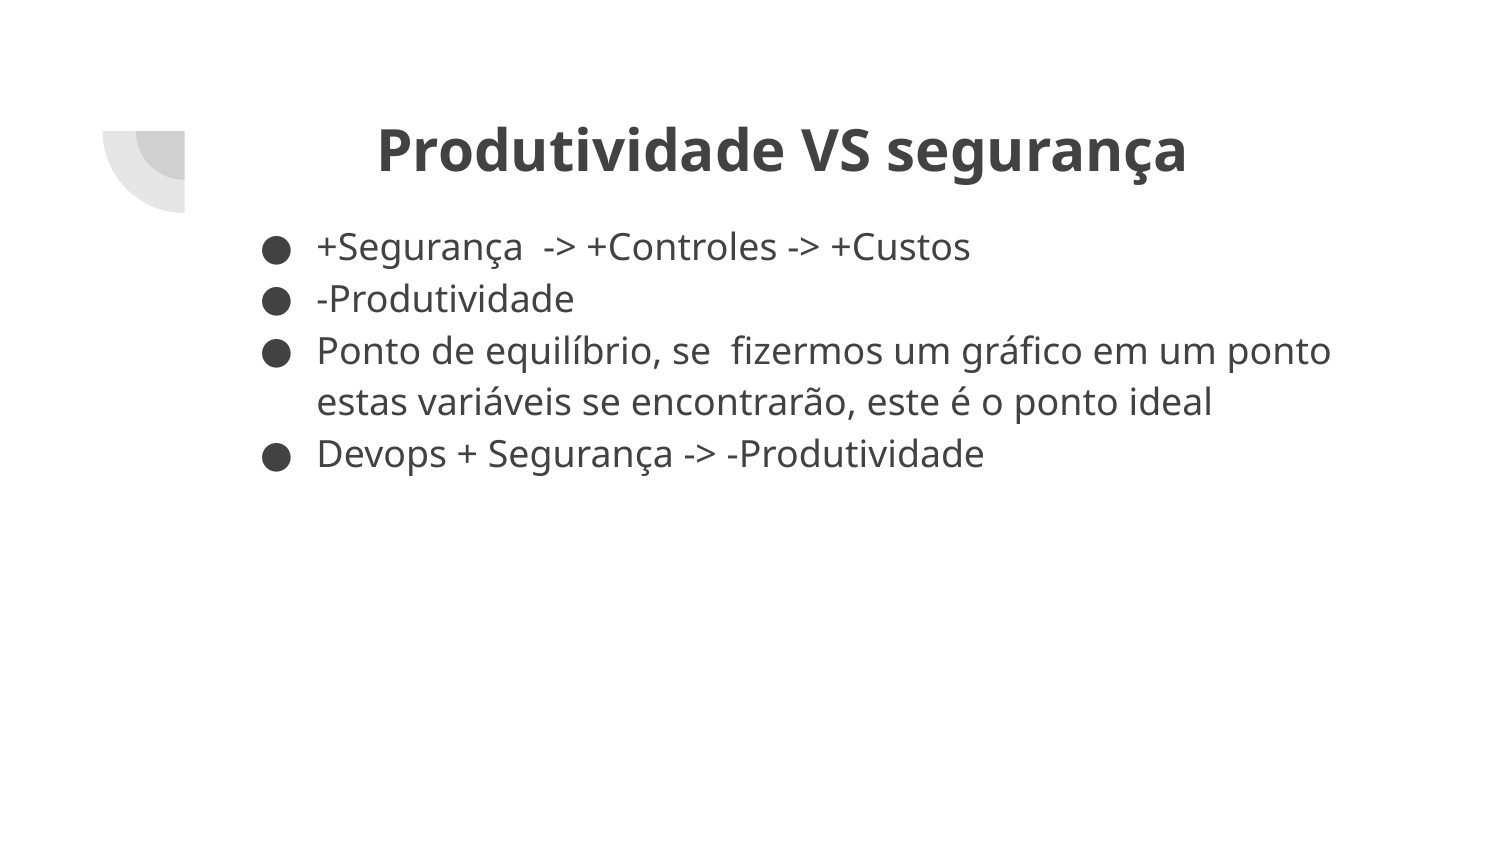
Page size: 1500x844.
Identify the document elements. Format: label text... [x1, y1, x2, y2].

title Produtividade VS segurança [213, 98, 1368, 263]
list +Segurança -> +Controles -> +Custos -Produtividade Ponto de equilíbrio, se fizermos um gráfico em um ponto estas variáveis se encontrarão, este é o ponto ideal Devops + Segurança -> -Produtividade [226, 201, 1380, 619]
